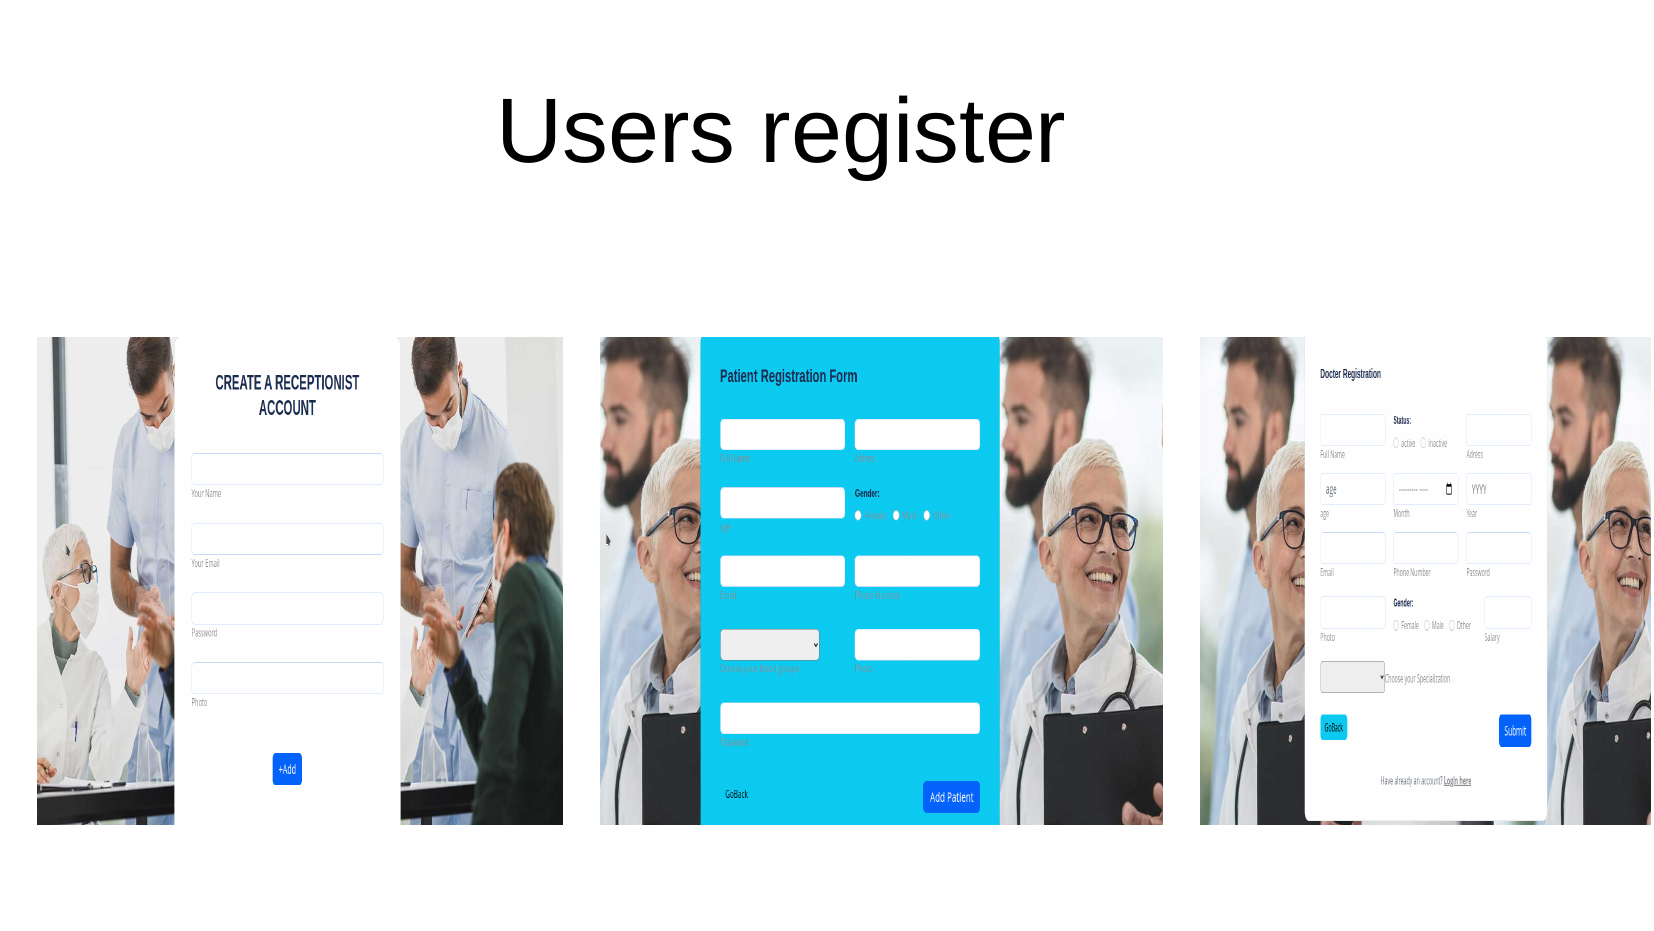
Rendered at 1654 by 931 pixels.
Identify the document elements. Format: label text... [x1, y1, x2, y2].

picture [1200, 337, 1651, 826]
picture [37, 337, 563, 826]
picture [600, 337, 1163, 826]
title Users register [37, 37, 1526, 226]
